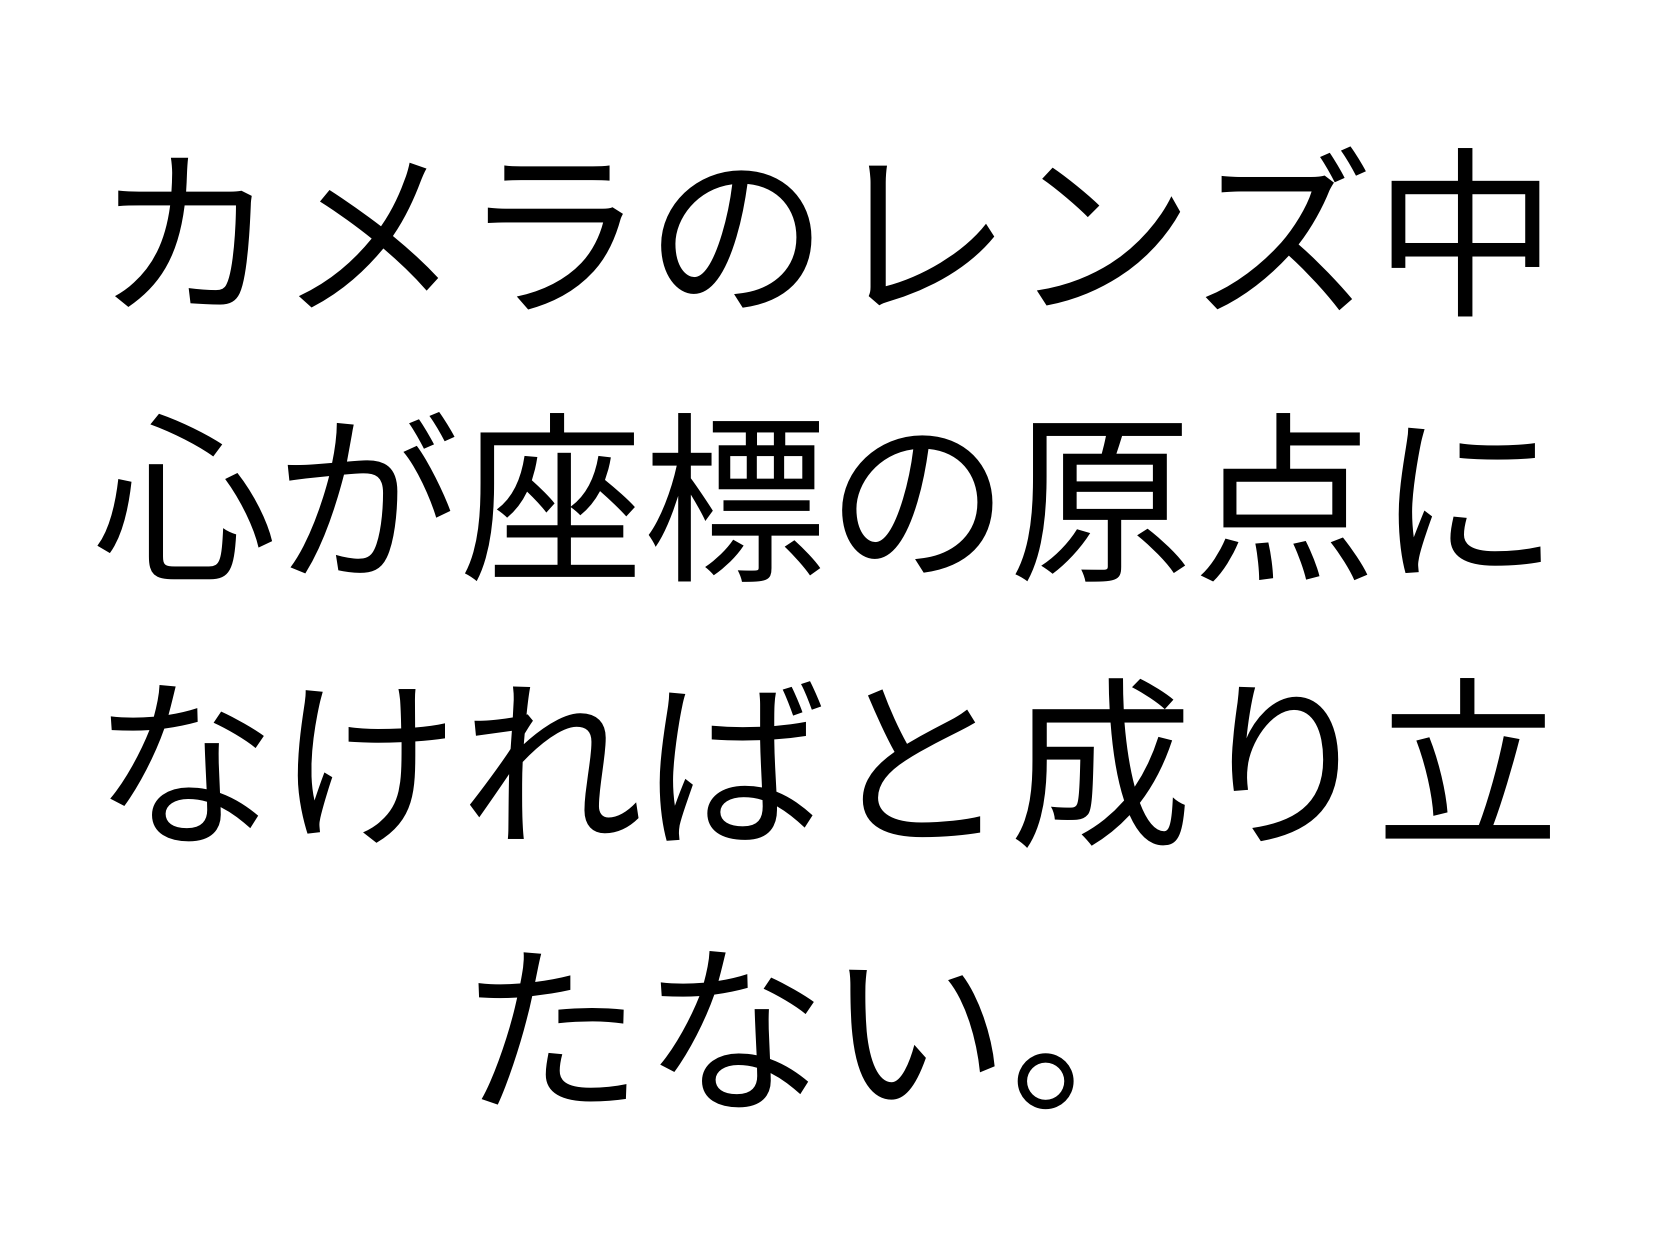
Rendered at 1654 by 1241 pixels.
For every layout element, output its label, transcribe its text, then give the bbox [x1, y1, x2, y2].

title カメラのレンズ中心が座標の原点になければと成り立たない。 [82, 70, 1571, 1170]
